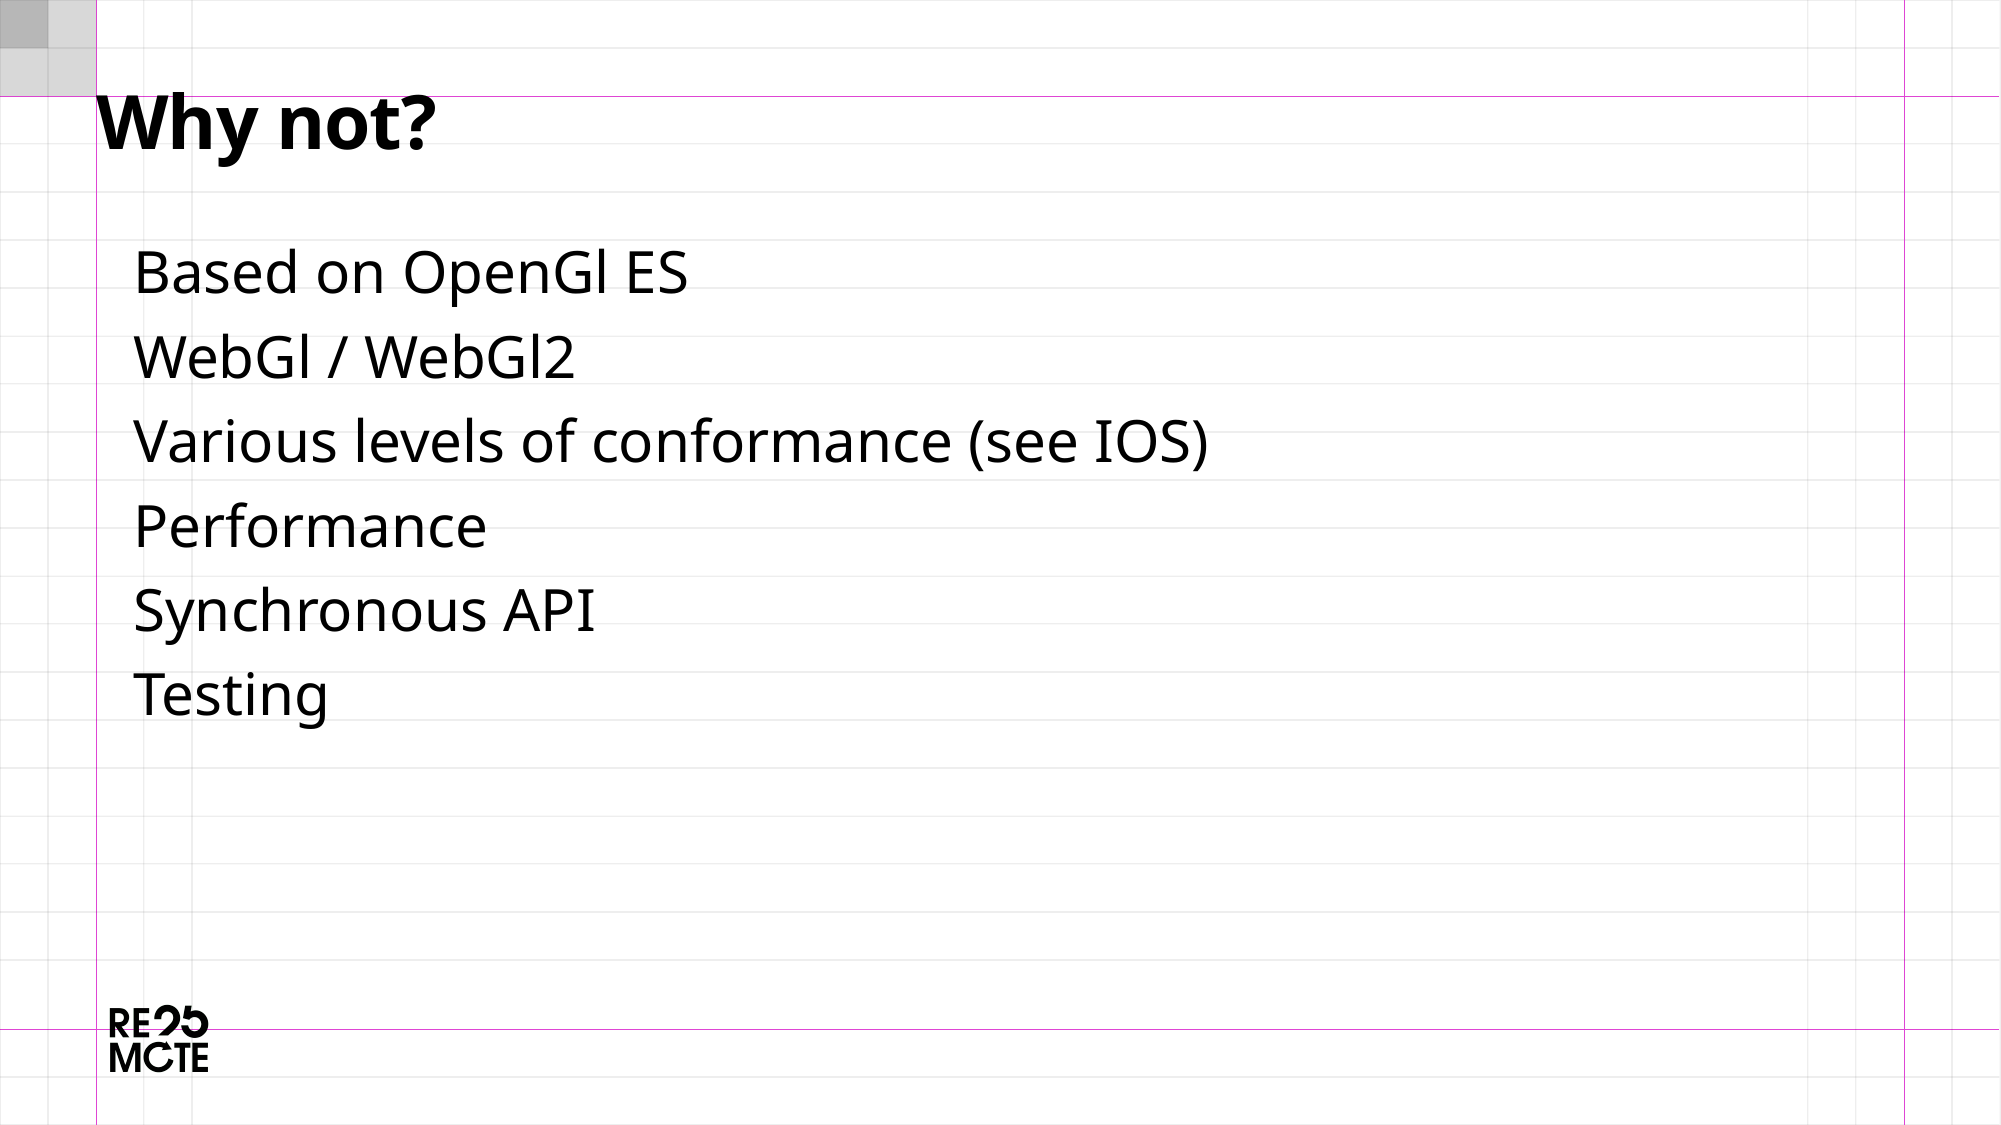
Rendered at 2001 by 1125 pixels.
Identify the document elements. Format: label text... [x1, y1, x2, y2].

title Why not? [96, 75, 1904, 166]
list Based on OpenGl ES WebGl / WebGl2 Various levels of conformance (see IOS) Performance Synchronous API Testing [95, 235, 1904, 734]
